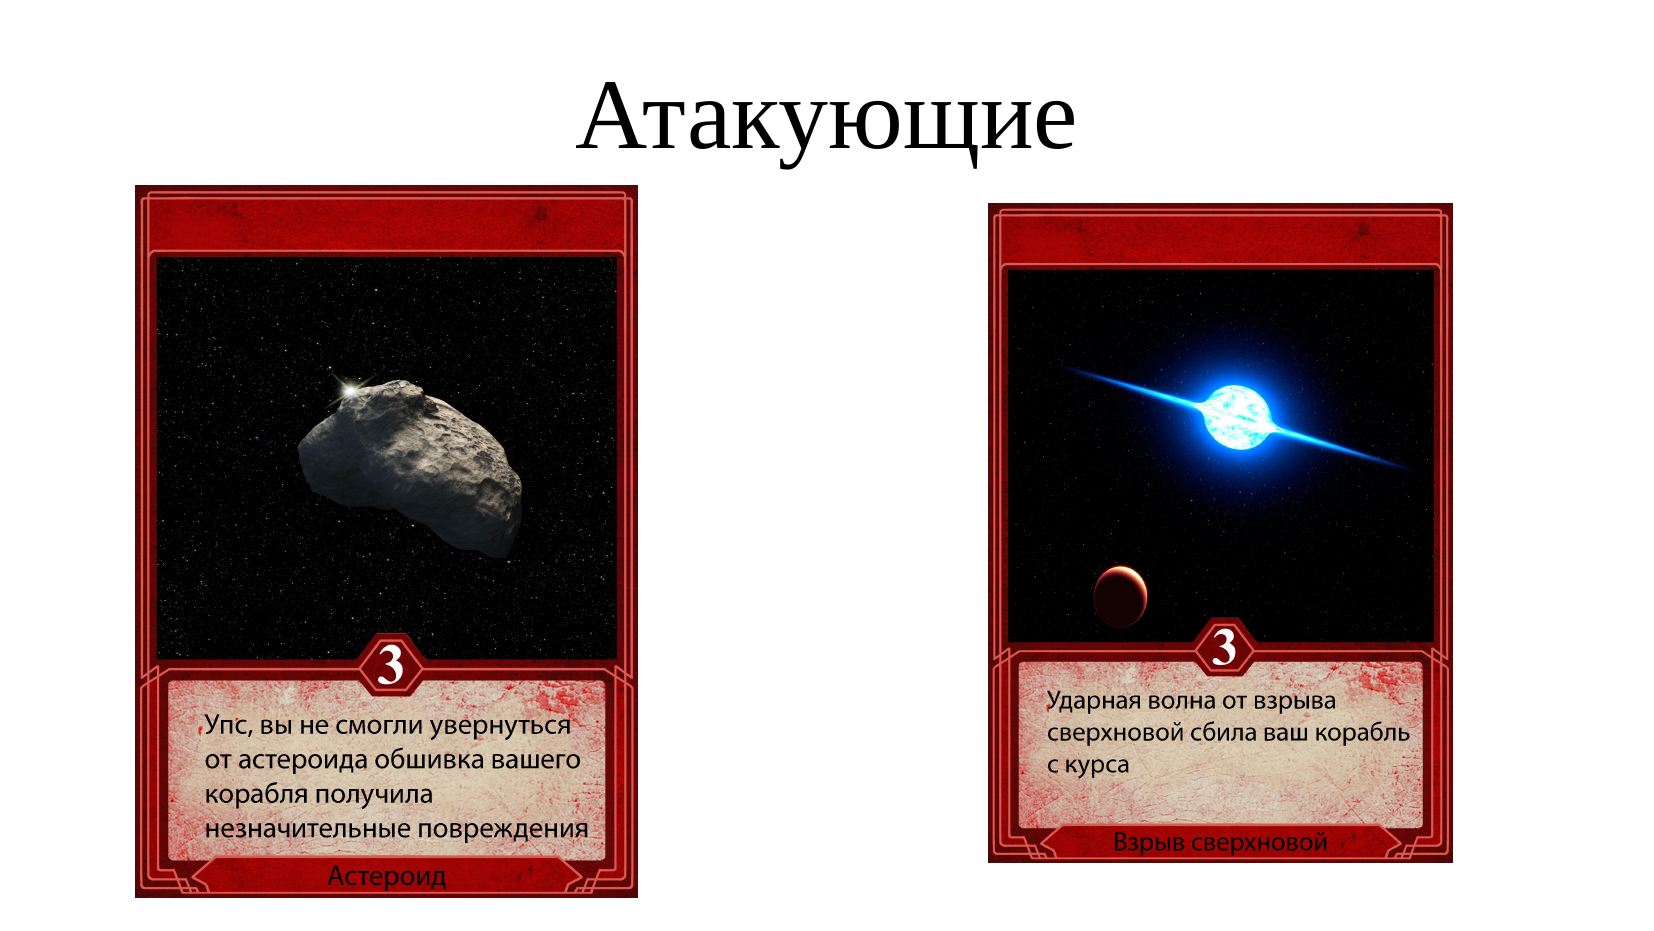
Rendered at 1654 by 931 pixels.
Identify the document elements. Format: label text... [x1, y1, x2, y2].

picture [988, 203, 1453, 863]
title Атакующие [82, 37, 1571, 193]
picture [135, 185, 638, 898]
